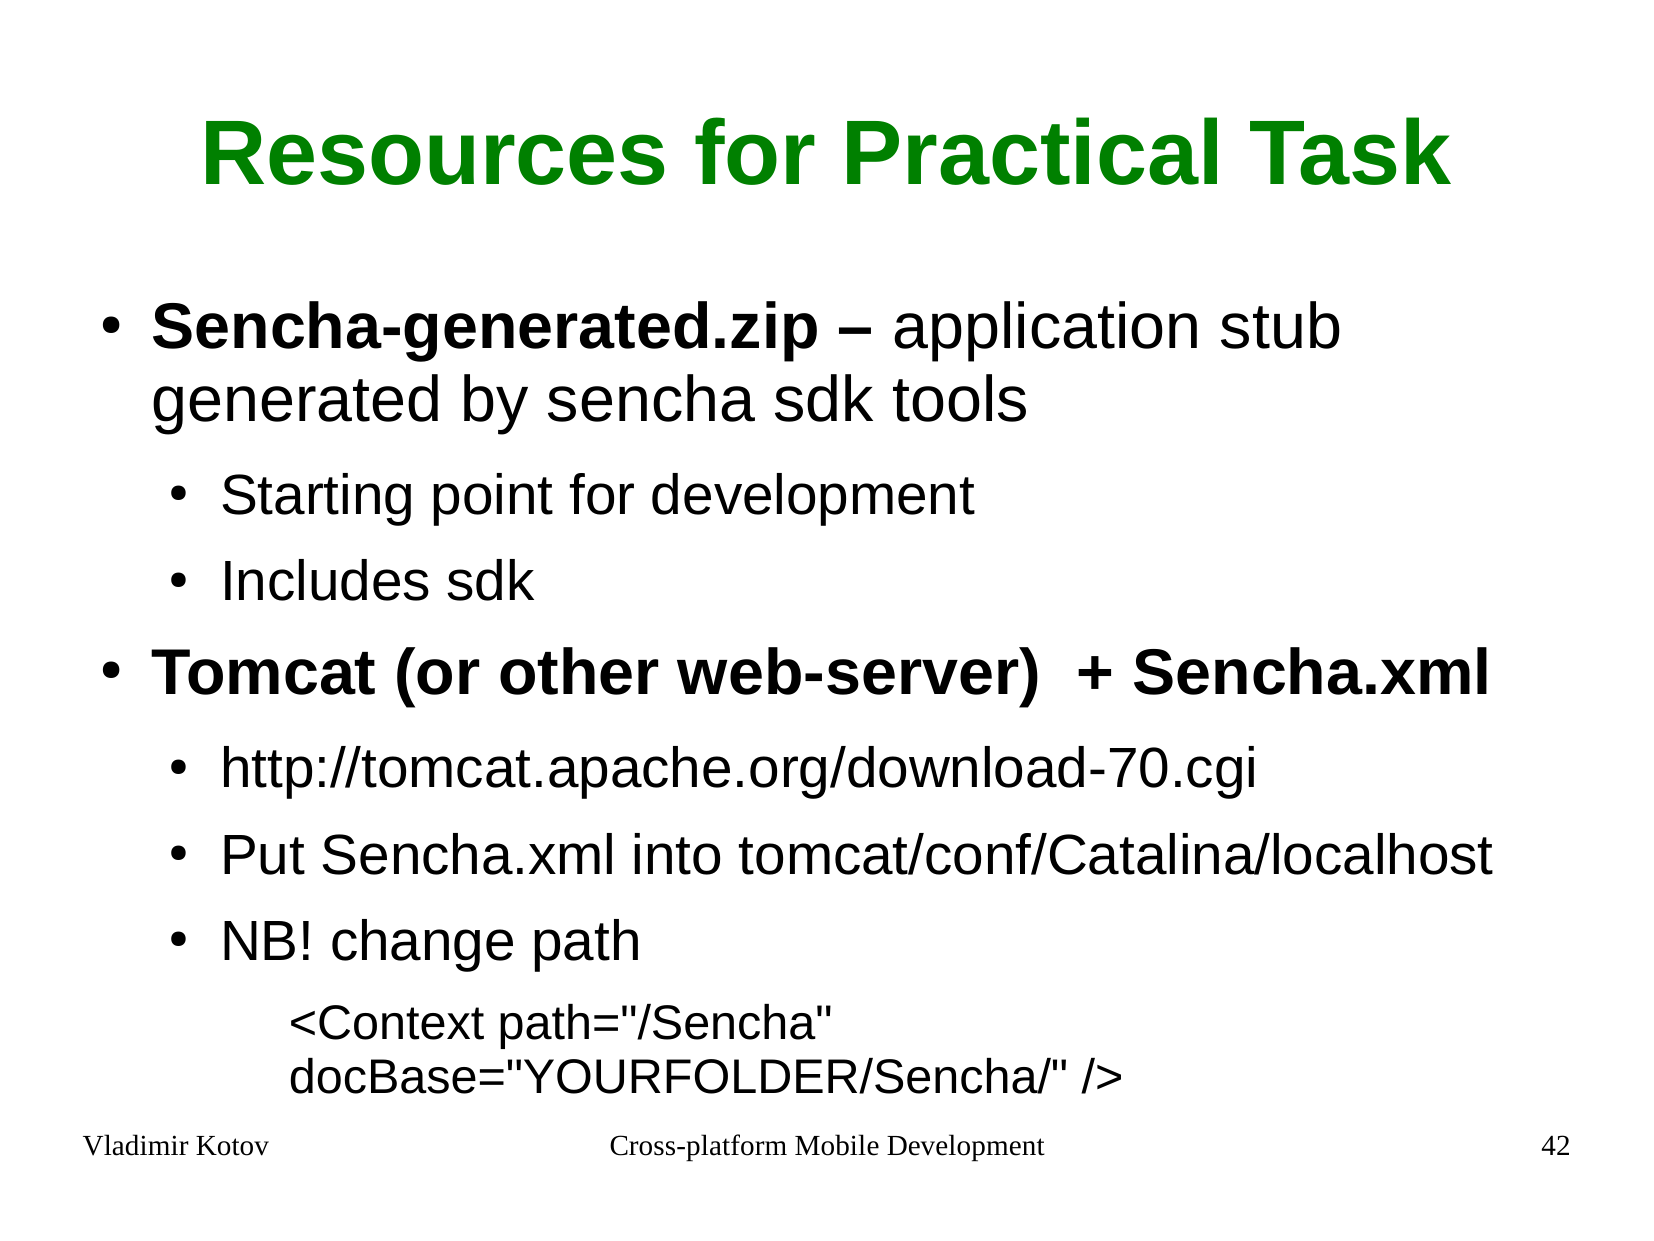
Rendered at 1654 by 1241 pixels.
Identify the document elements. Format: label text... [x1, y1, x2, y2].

title Resources for Practical Task [82, 56, 1571, 250]
list Sencha-generated.zip – application stub generated by sencha sdk tools Starting point for development Includes sdk Tomcat (or other web-server) + Sencha.xml http://tomcat.apache.org/download-70.cgi Put Sencha.xml into tomcat/conf/Catalina/localhost NB! change path <Context path="/Sencha" docBase="YOURFOLDER/Sencha/" /> [82, 290, 1571, 1109]
